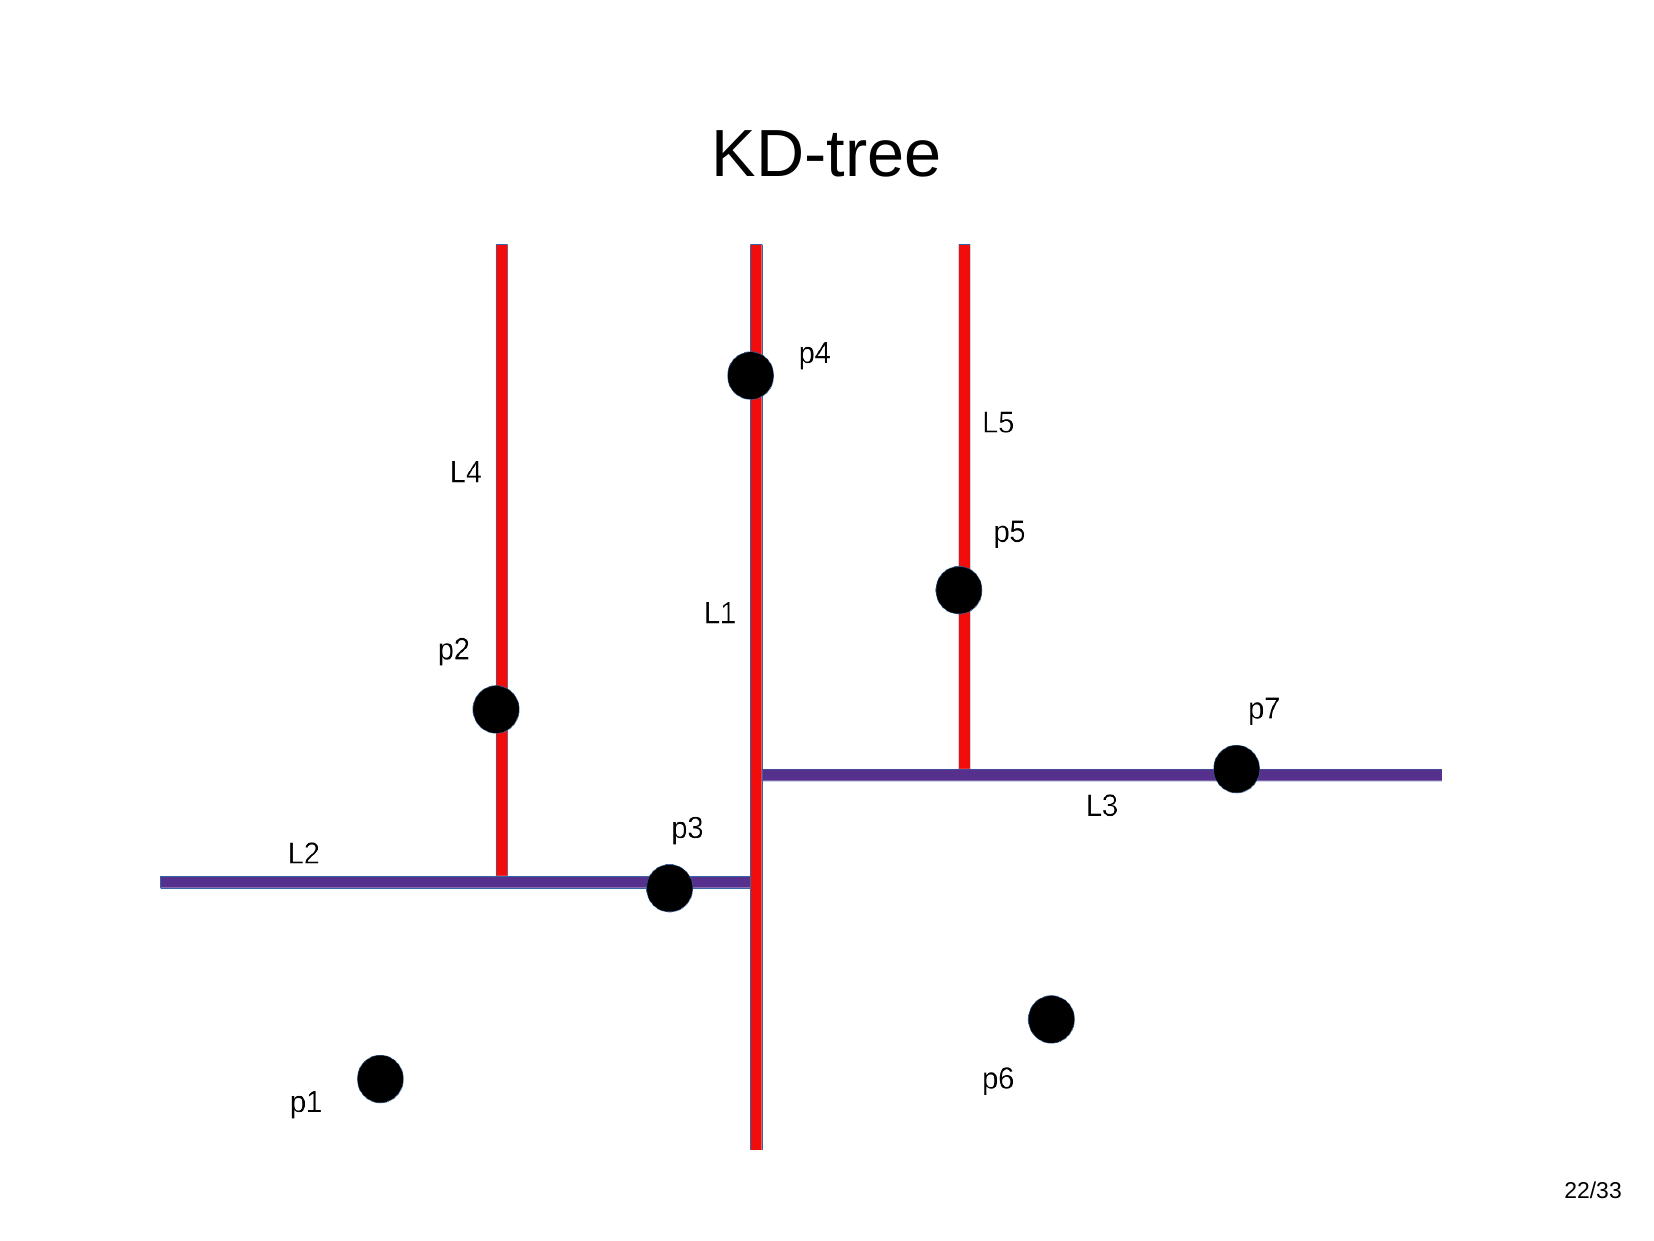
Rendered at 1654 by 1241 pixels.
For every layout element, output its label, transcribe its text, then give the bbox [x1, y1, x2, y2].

picture [160, 244, 1442, 1150]
title KD-tree [82, 49, 1571, 257]
text_box 22/33 [1549, 1170, 1637, 1211]
